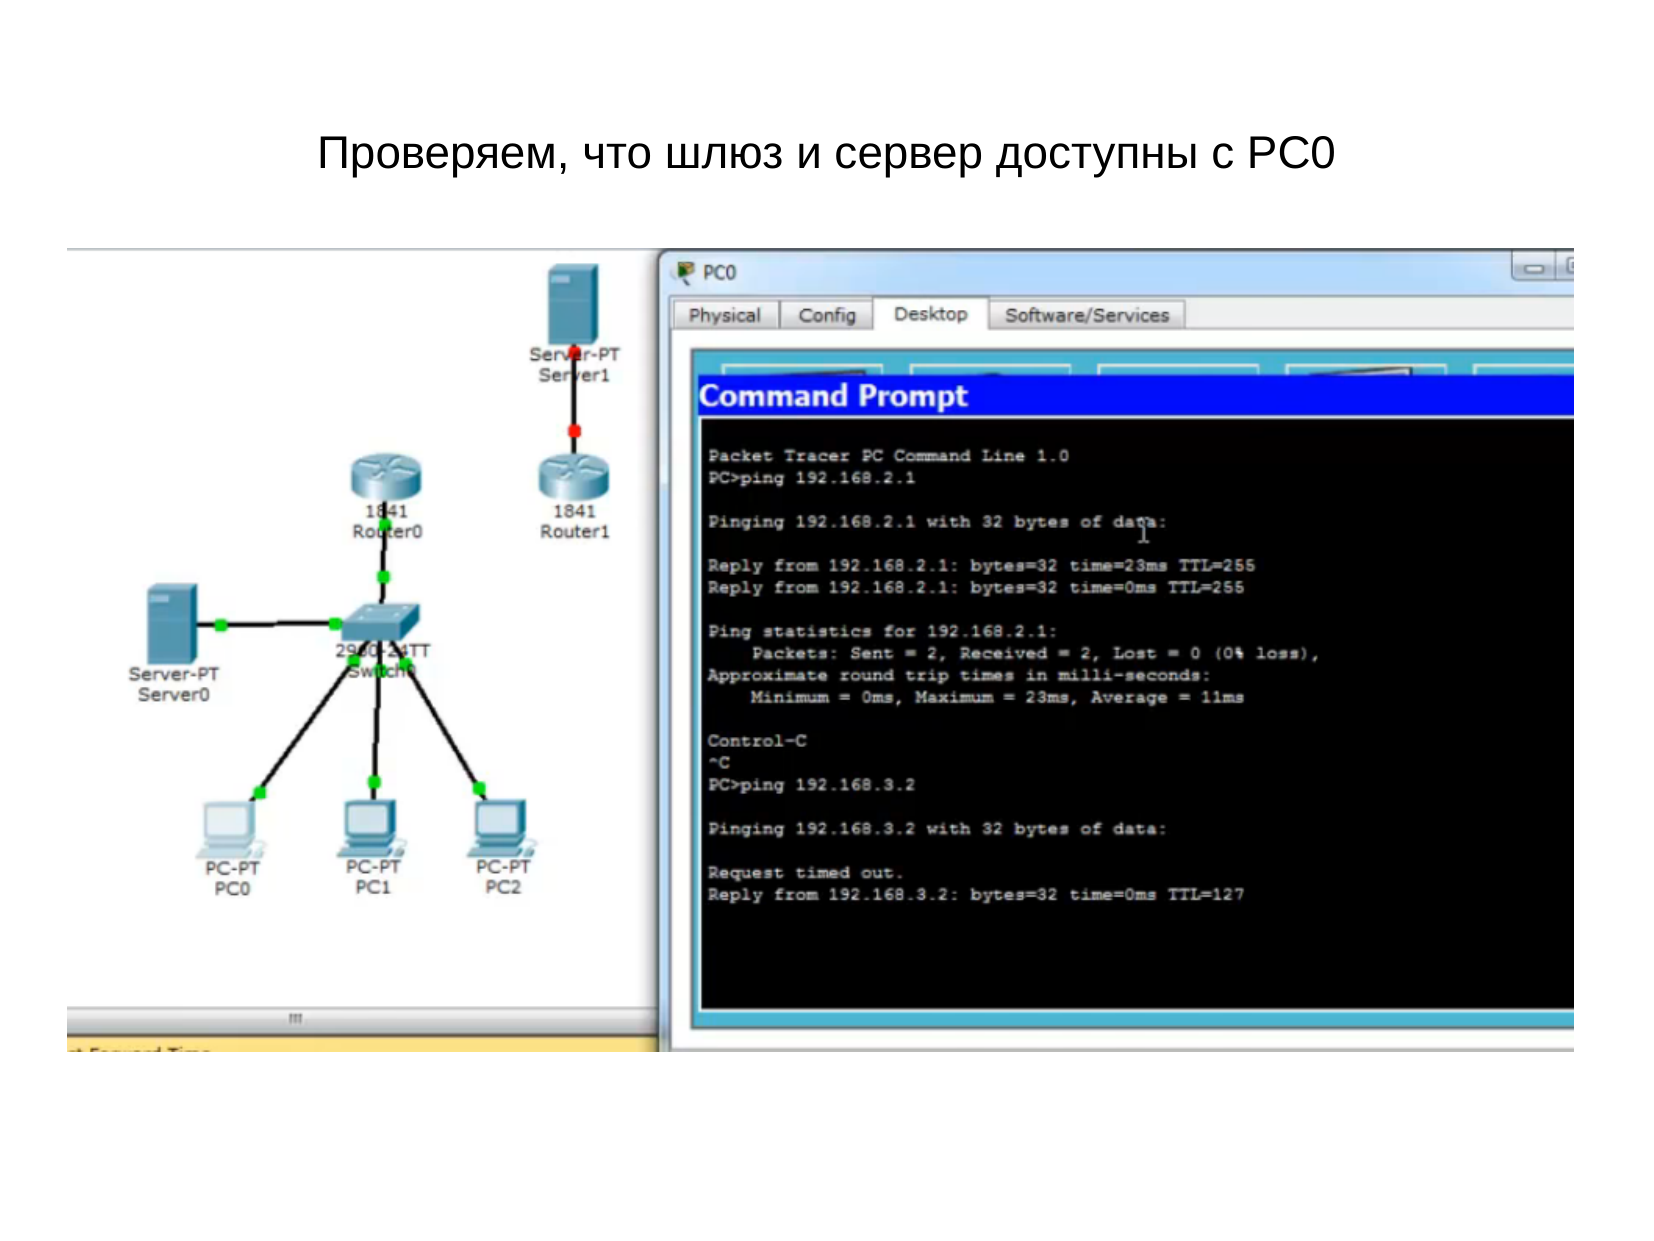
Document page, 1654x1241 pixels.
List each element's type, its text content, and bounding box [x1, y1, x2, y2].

picture [67, 248, 1574, 1052]
title Проверяем, что шлюз и сервер доступны с PC0 [82, 49, 1571, 248]
